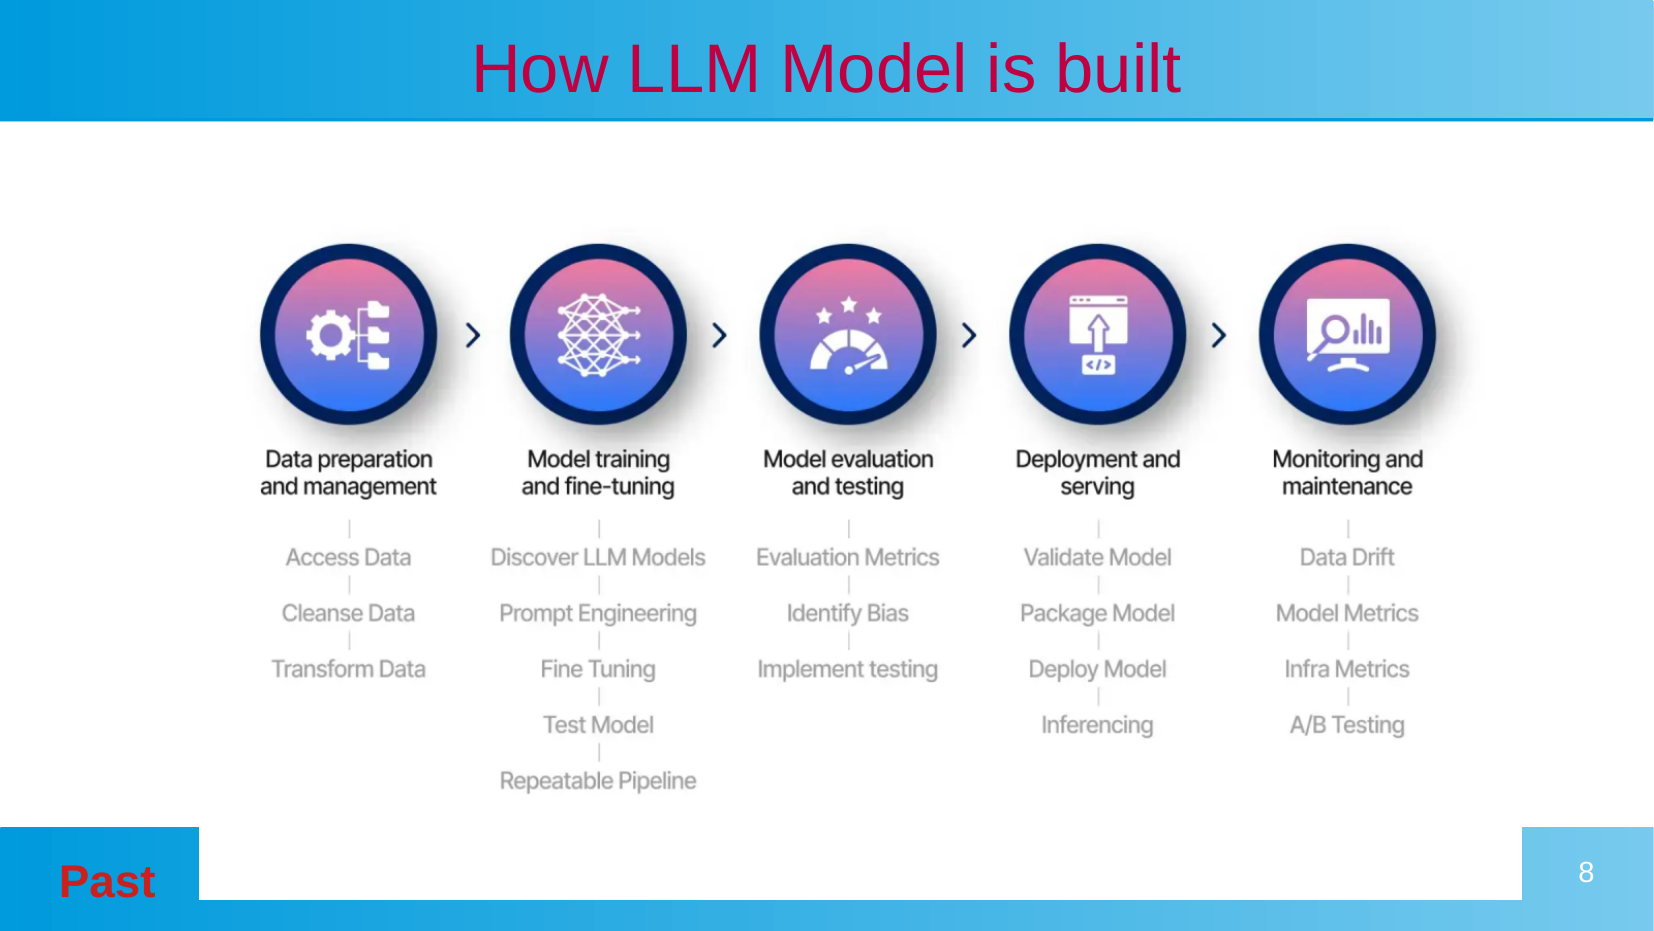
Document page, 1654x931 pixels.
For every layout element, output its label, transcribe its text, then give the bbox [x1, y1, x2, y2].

title How LLM Model is built [59, 29, 1595, 108]
picture [199, 138, 1522, 901]
